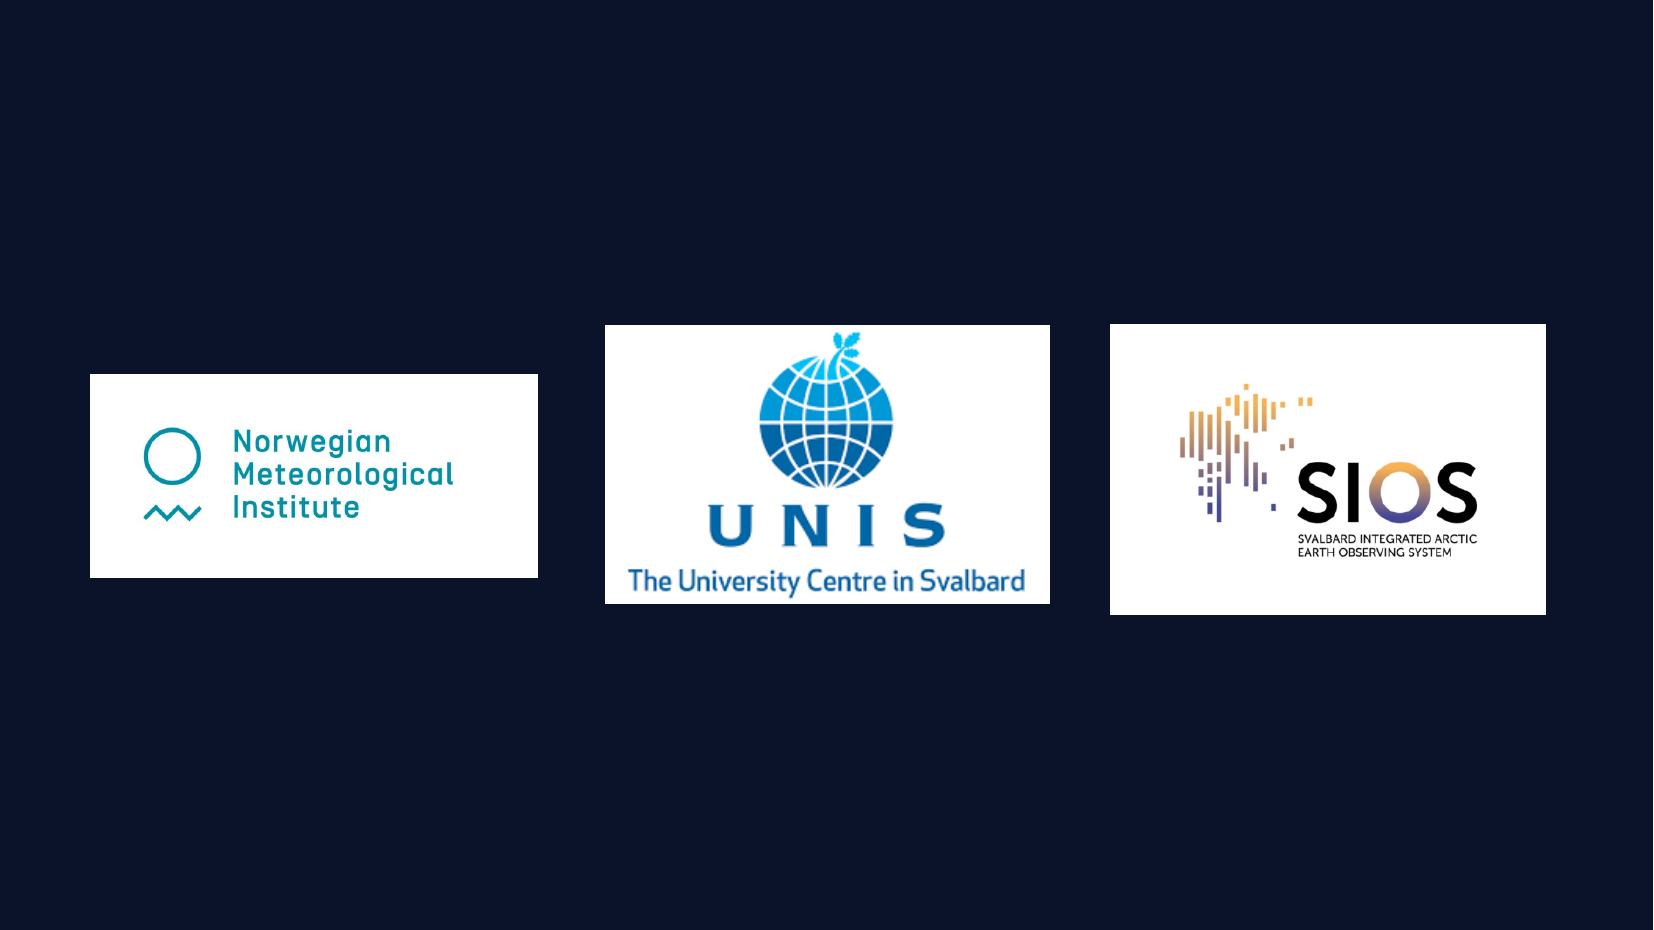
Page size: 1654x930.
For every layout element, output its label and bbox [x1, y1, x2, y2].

picture [90, 374, 538, 578]
picture [1110, 324, 1546, 616]
picture [605, 325, 1050, 604]
